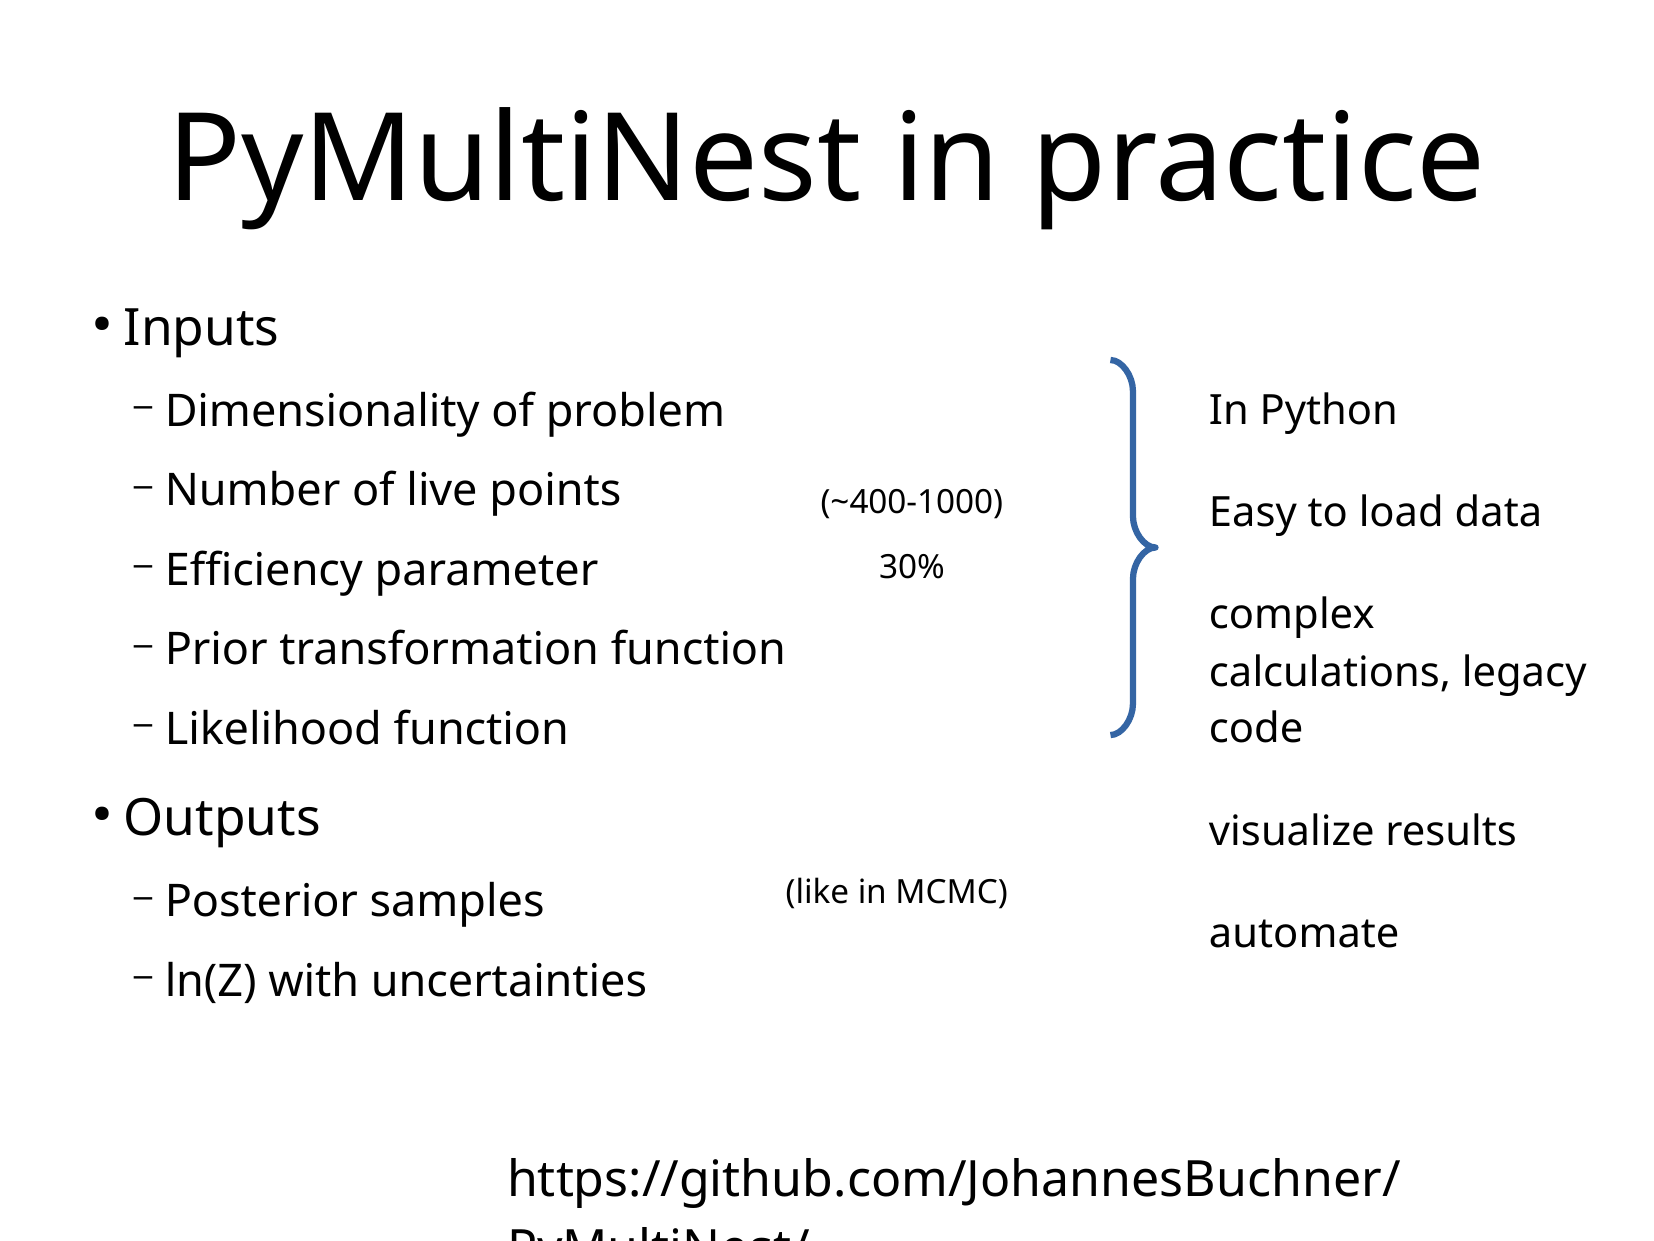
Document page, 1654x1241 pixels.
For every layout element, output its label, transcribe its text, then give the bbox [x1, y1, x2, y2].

text_box 30% [804, 535, 1021, 590]
text_box In Python Easy to load data complex calculations, legacy code visualize results automate [1194, 372, 1630, 821]
title PyMultiNest in practice [82, 49, 1571, 257]
list Inputs Dimensionality of problem Number of live points Efficiency parameter Prior transformation function Likelihood function Outputs Posterior samples ln(Z) with uncertainties [82, 290, 946, 1010]
text_box (~400-1000) [804, 470, 1021, 526]
text_box https://github.com/JohannesBuchner/PyMultiNest/ [492, 1135, 1654, 1235]
text_box (like in MCMC) [770, 860, 1026, 936]
